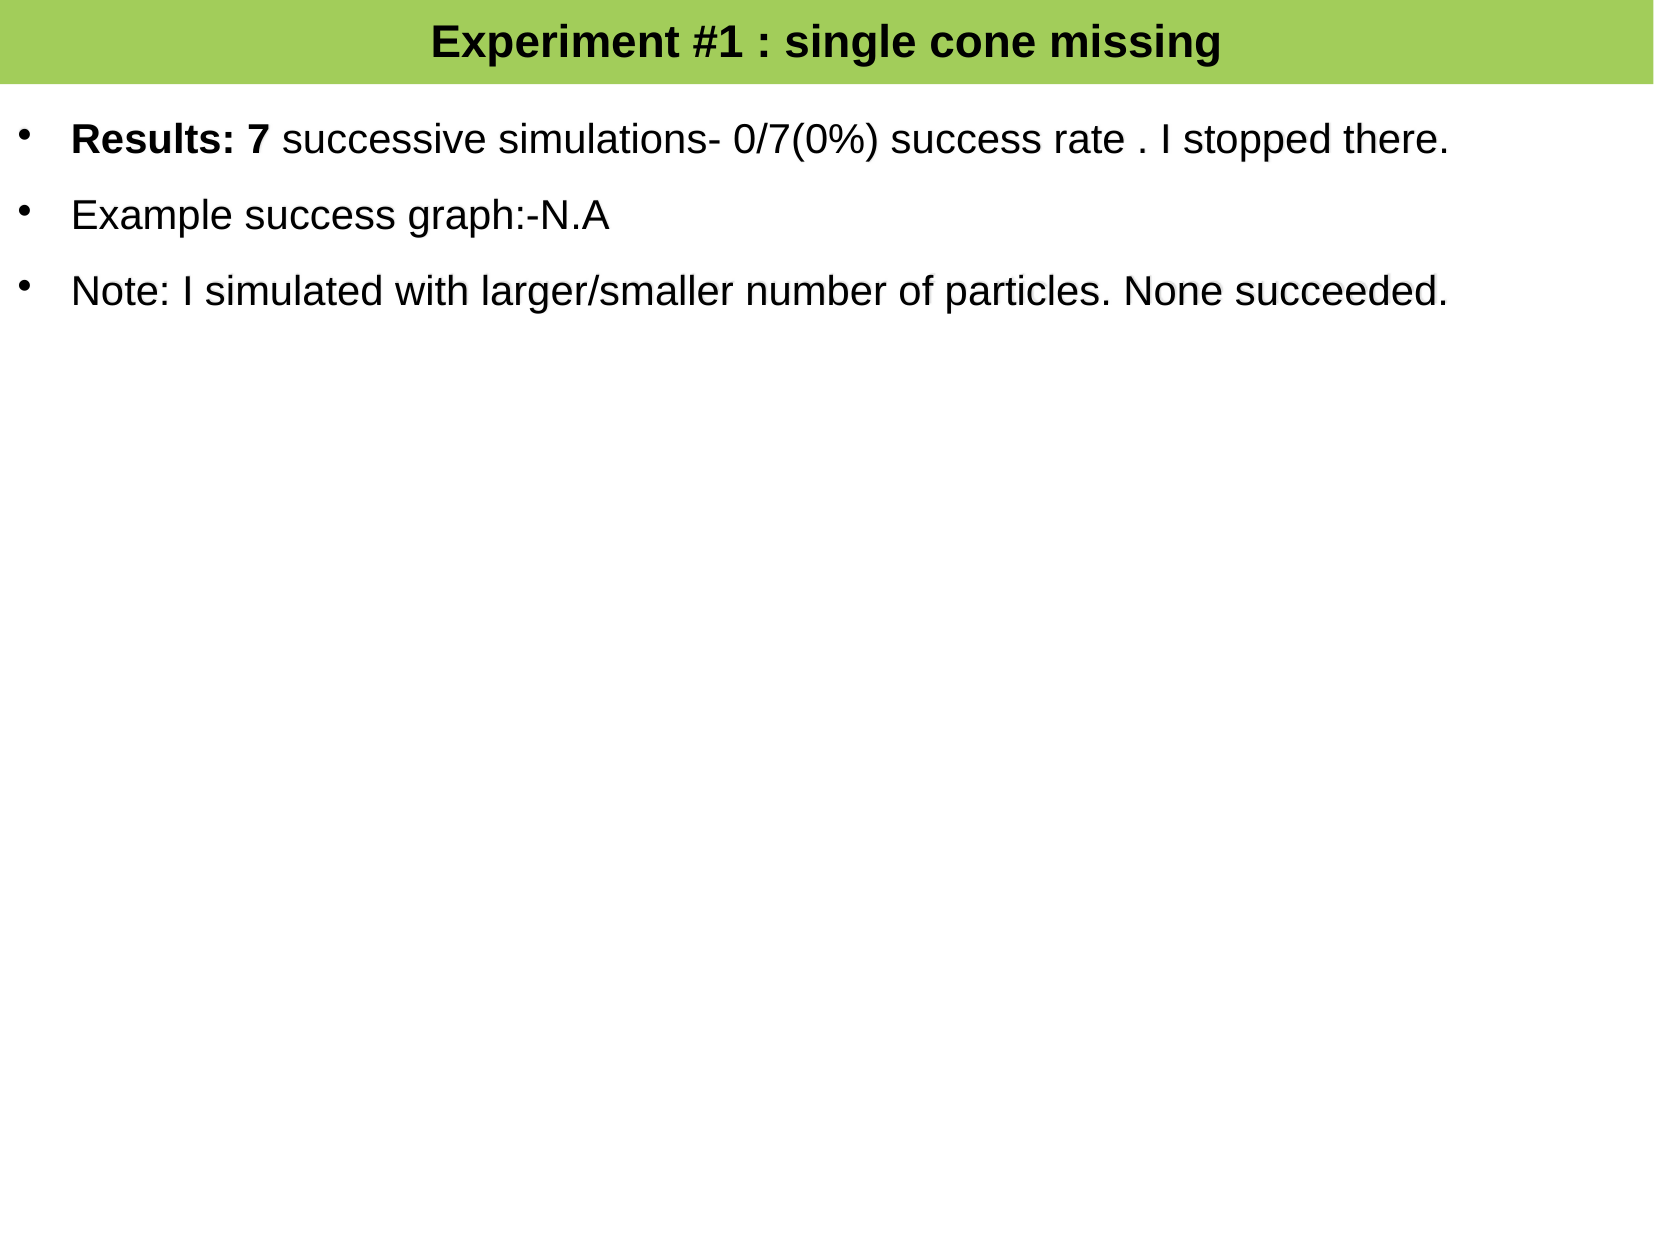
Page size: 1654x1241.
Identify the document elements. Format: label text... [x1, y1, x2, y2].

title Experiment #1 : single cone missing [0, 0, 1654, 85]
list Results: 7 successive simulations- 0/7(0%) success rate . I stopped there. Example success graph:-N.A Note: I simulated with larger/smaller number of particles. None succeeded. [0, 115, 1654, 1241]
